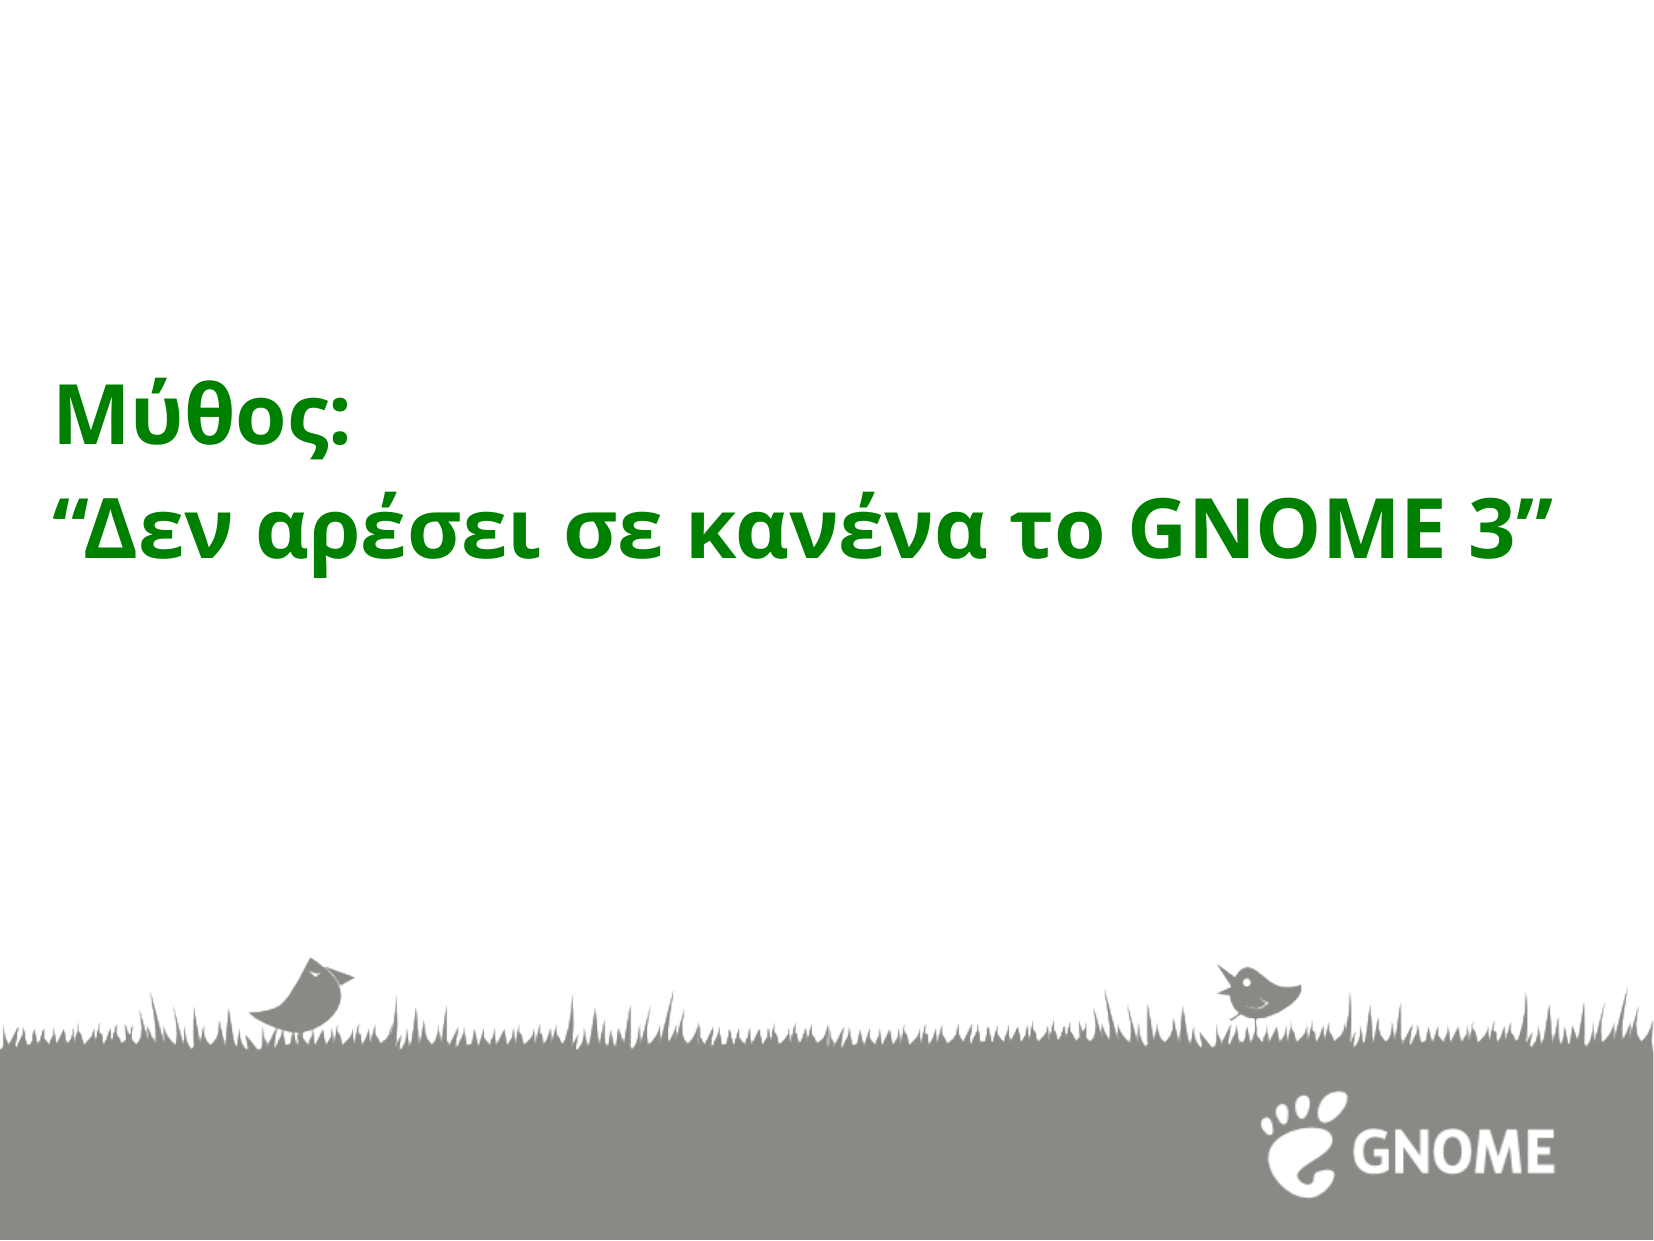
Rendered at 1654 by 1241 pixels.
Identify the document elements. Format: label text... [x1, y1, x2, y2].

text_box Μύθος: “Δεν αρέσει σε κανένα το GNOME 3” [37, 348, 1654, 699]
picture [0, 0, 1654, 1241]
